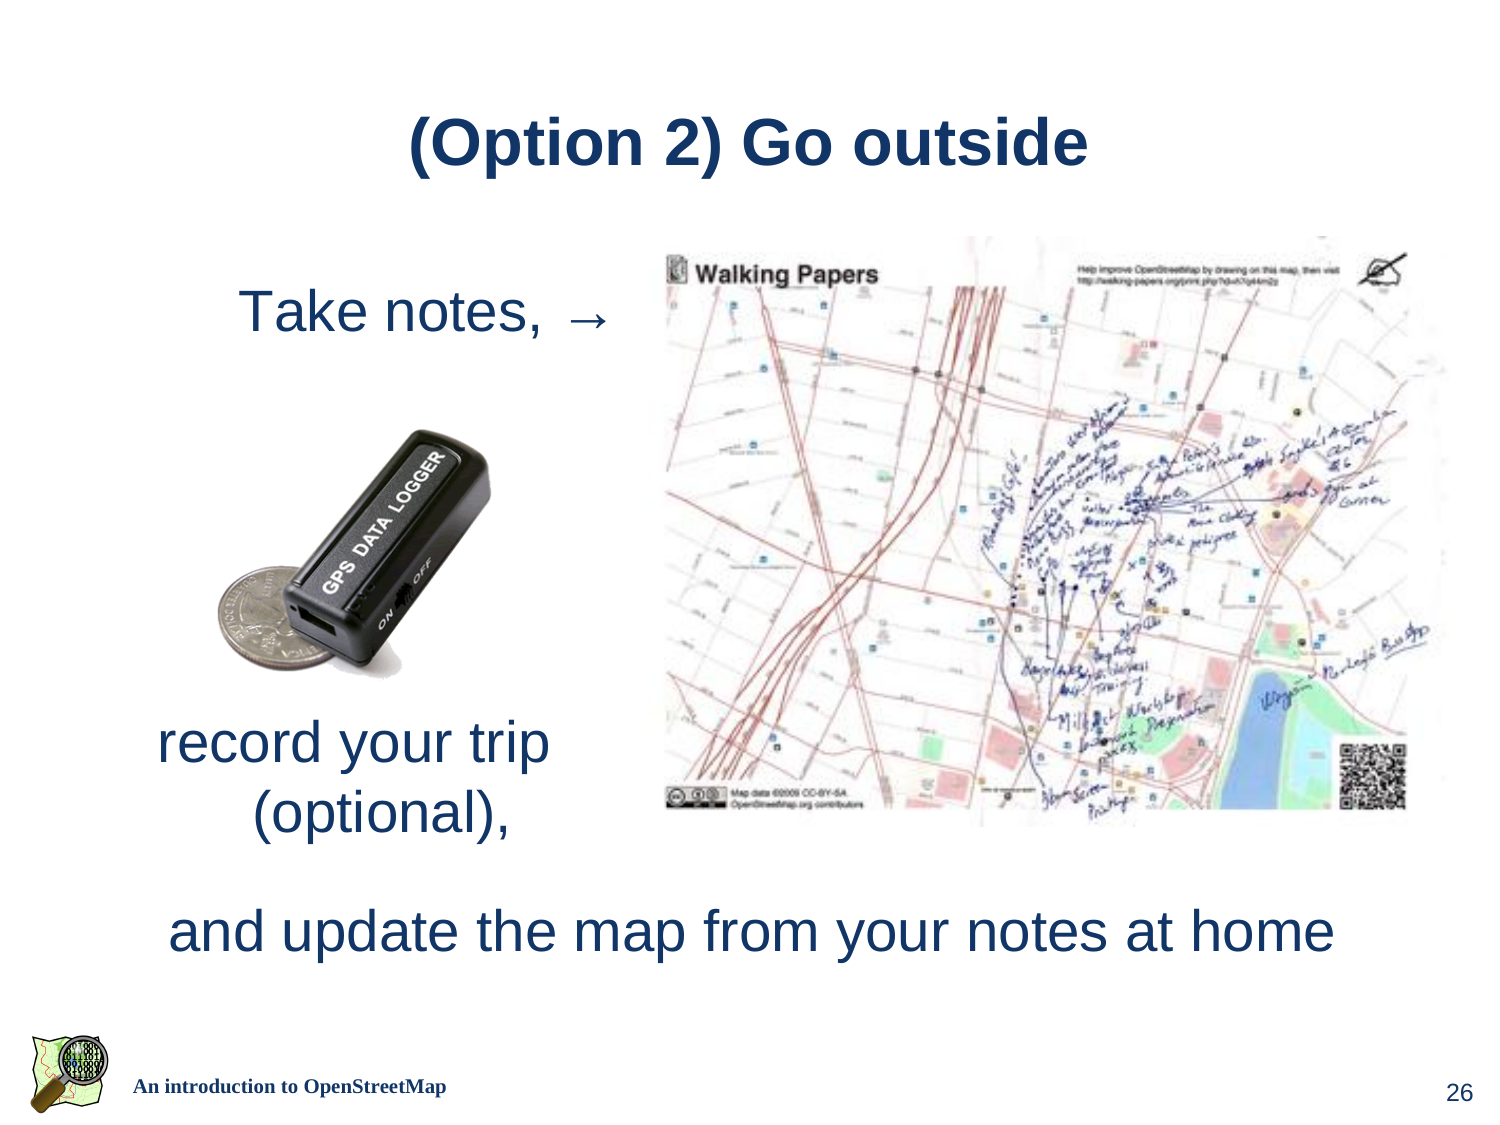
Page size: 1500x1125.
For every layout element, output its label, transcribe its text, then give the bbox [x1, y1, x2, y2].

picture [648, 236, 1450, 827]
picture [29, 1033, 110, 1114]
picture [177, 413, 532, 696]
title (Option 2) Go outside [74, 37, 1425, 240]
list record your trip (optional), [88, 696, 621, 857]
list and update the map from your notes at home [59, 885, 1447, 1034]
list Take notes, → [118, 265, 650, 355]
